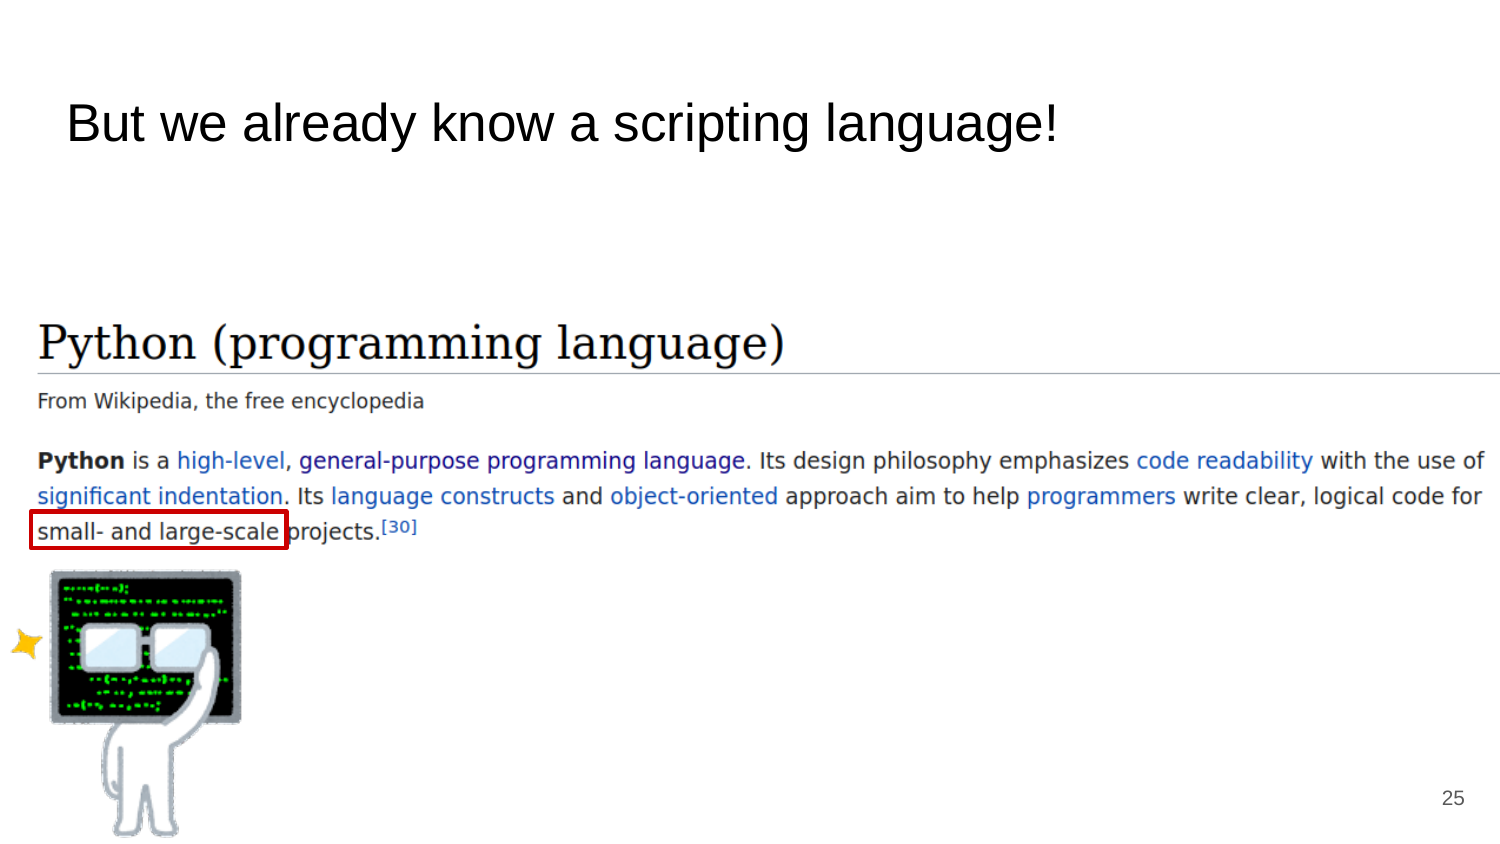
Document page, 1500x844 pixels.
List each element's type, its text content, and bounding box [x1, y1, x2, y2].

slide_number <number> [1389, 764, 1480, 830]
picture [0, 289, 1500, 554]
picture [0, 562, 282, 844]
title But we already know a scripting language! [51, 72, 1449, 167]
